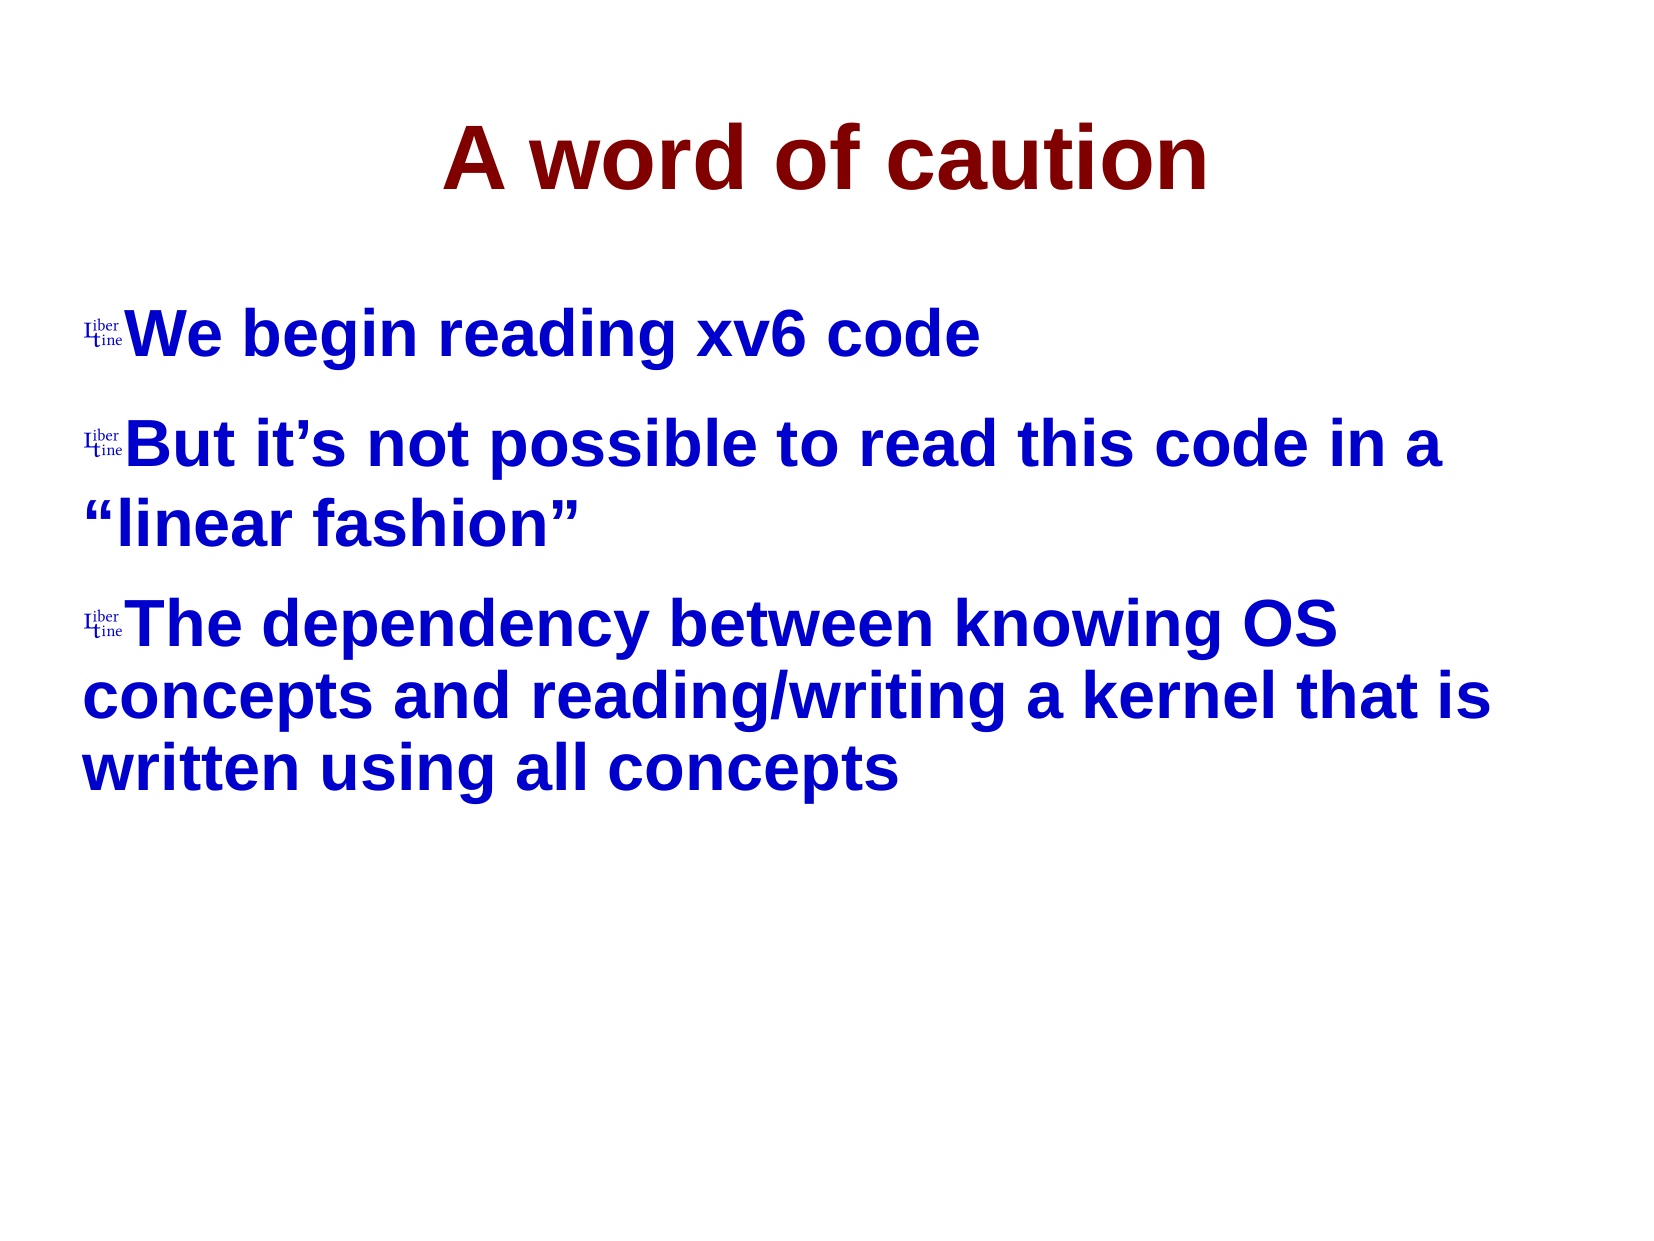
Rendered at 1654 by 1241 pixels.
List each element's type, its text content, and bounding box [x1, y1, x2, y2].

list We begin reading xv6 code But it’s not possible to read this code in a “linear fashion” The dependency between knowing OS concepts and reading/writing a kernel that is written using all concepts [82, 290, 1571, 1010]
title A word of caution [82, 49, 1571, 257]
